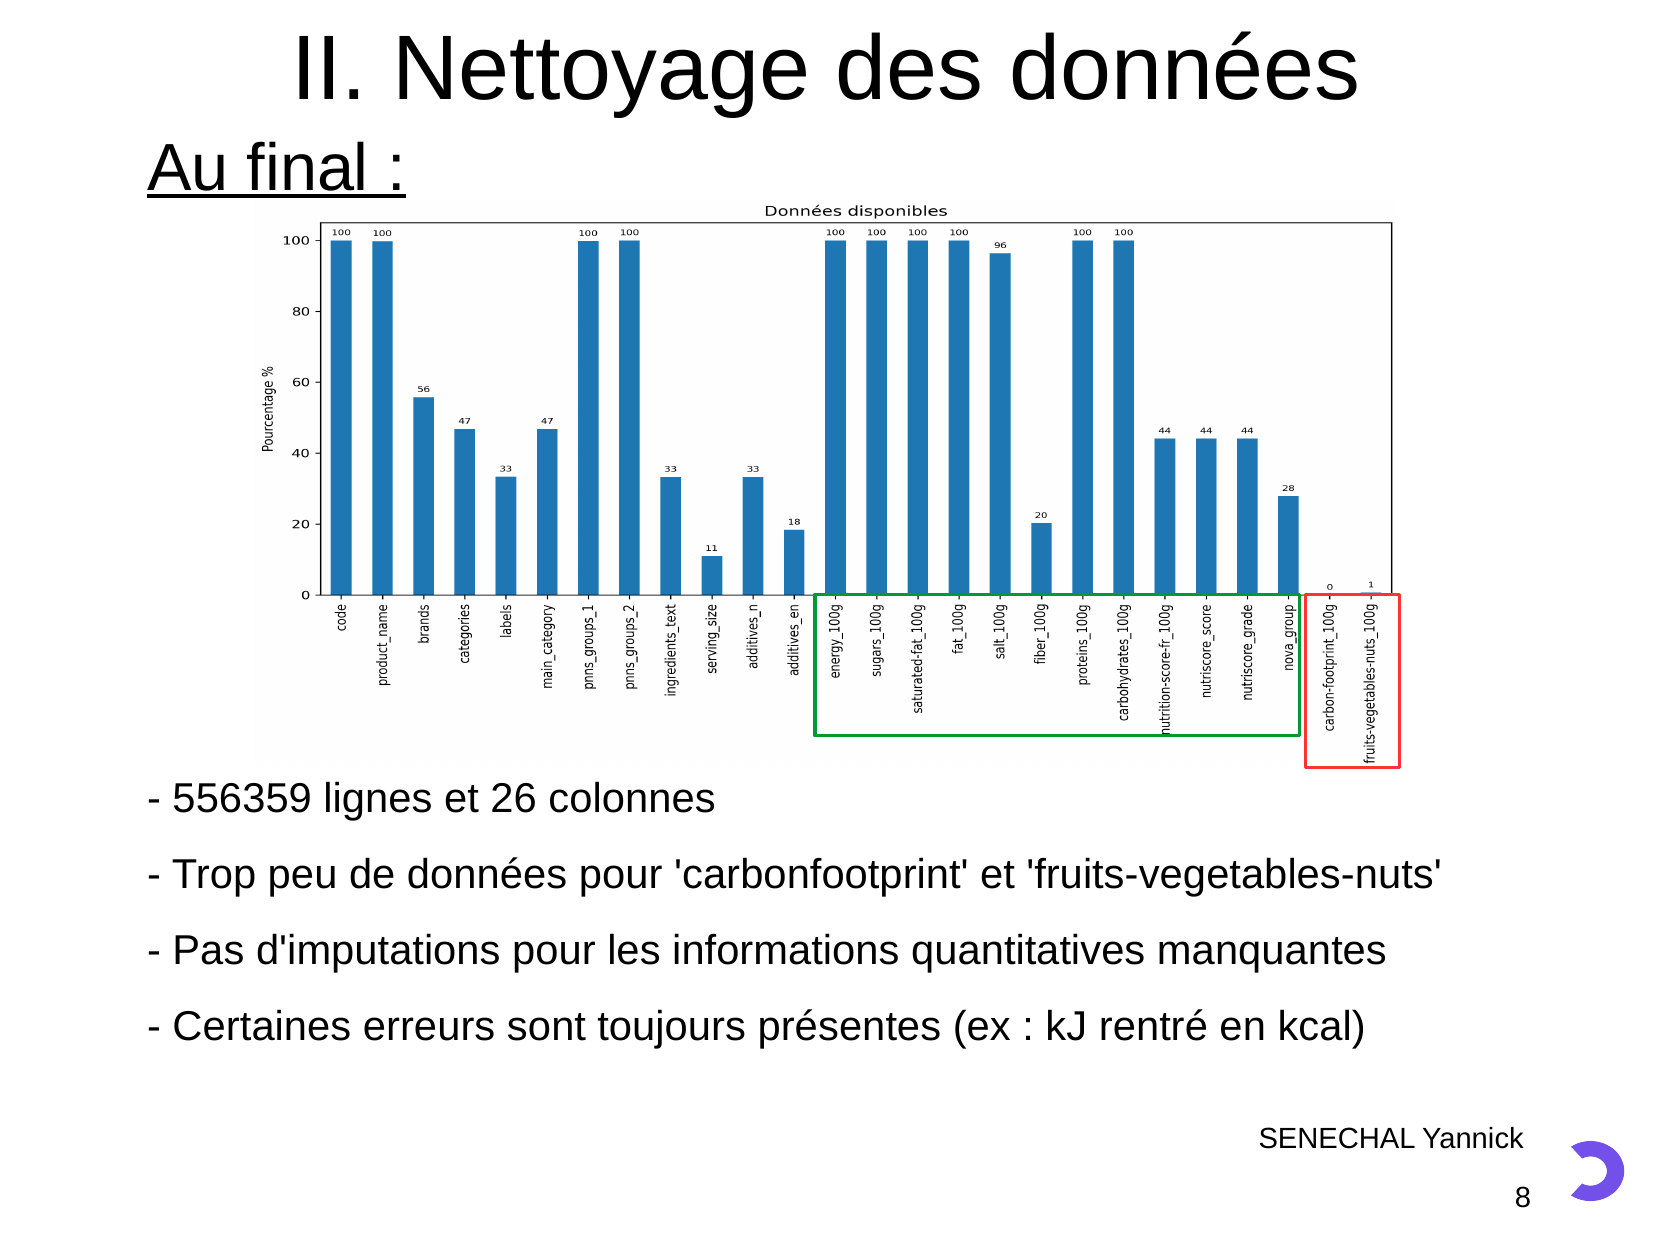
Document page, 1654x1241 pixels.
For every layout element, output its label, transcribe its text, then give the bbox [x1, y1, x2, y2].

list Au final : - 556359 lignes et 26 colonnes - Trop peu de données pour 'carbonfootprint' et 'fruits-vegetables-nuts' - Pas d'imputations pour les informations quantitatives manquantes - Certaines erreurs sont toujours présentes (ex : kJ rentré en kcal) [76, 129, 1565, 1203]
title II. Nettoyage des données [82, 0, 1571, 172]
picture [1539, 1125, 1642, 1217]
